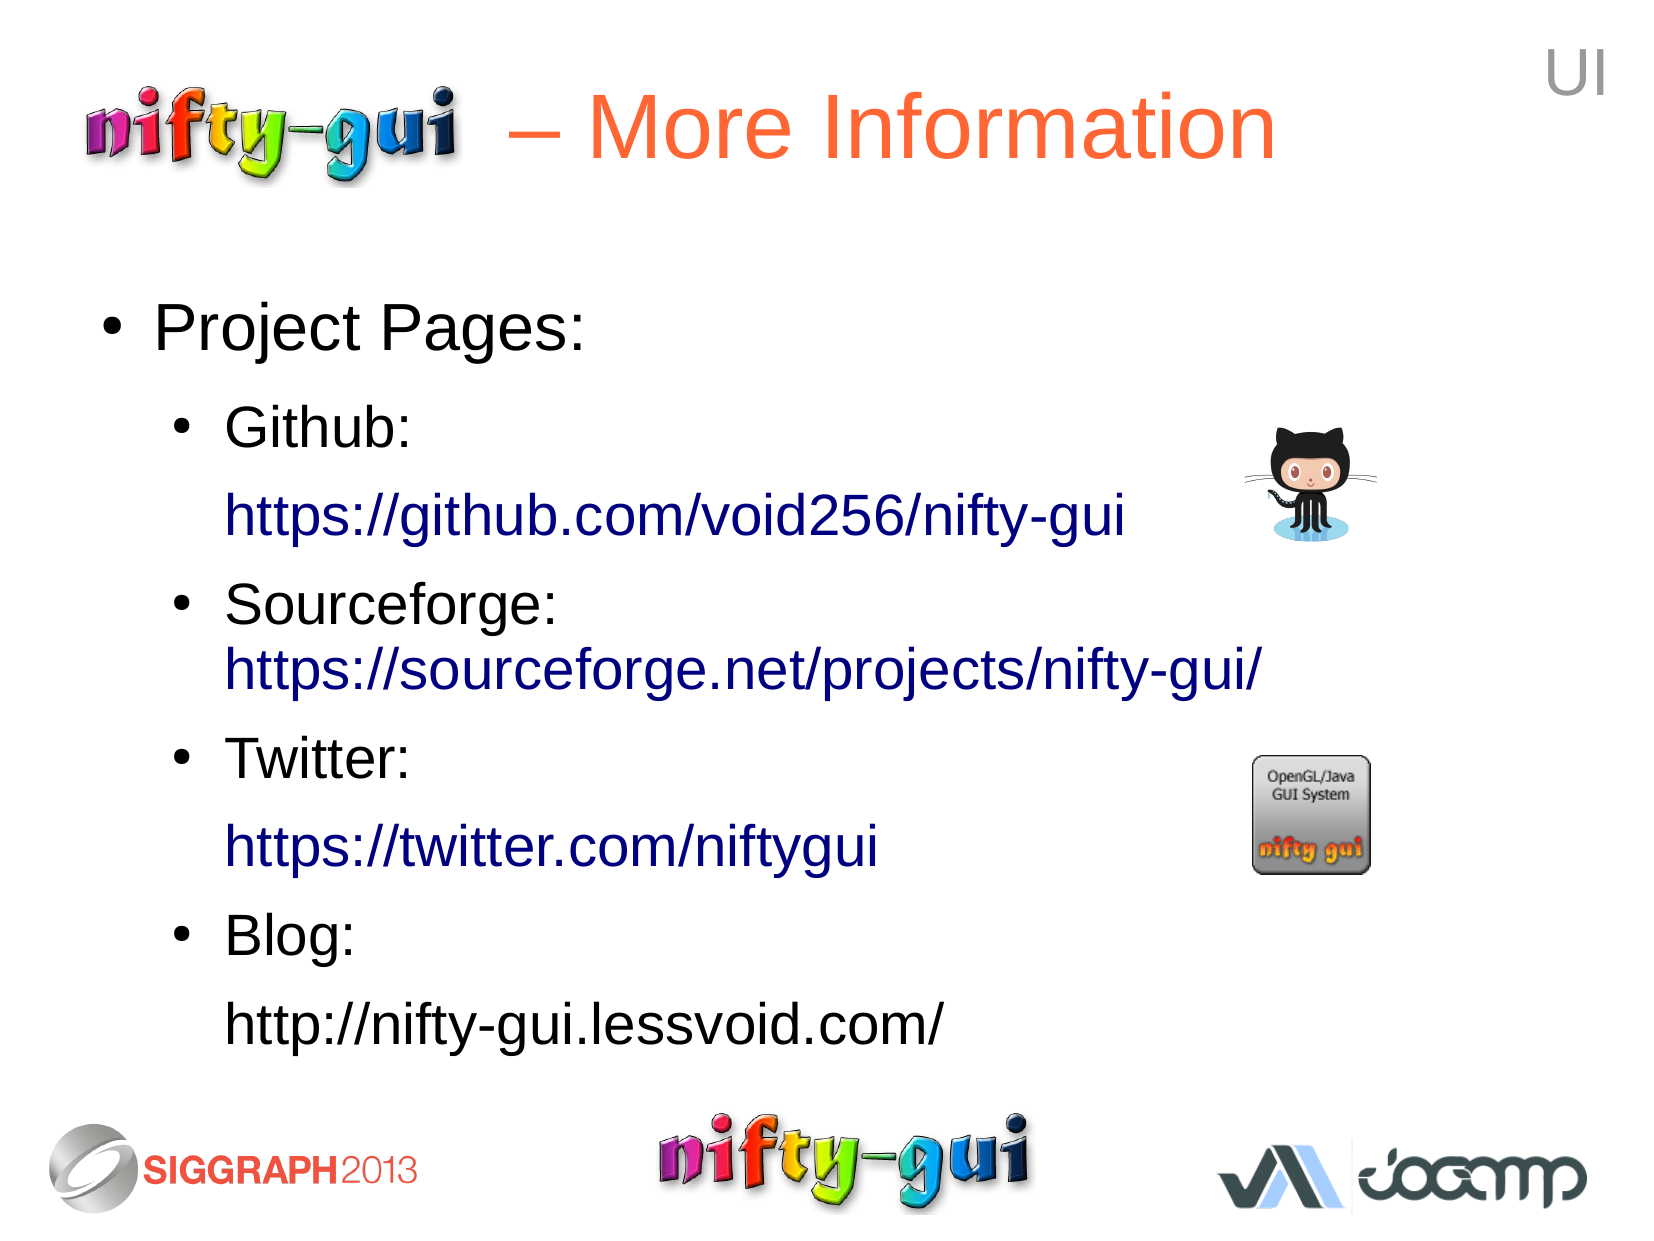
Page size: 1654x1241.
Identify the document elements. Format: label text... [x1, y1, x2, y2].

picture [1240, 425, 1382, 544]
list Project Pages: Github: https://github.com/void256/nifty-gui Sourceforge: https://sourceforge.net/projects/nifty-gui/ Twitter: https://twitter.com/niftygui Blog: http://nifty-gui.lessvoid.com/ [82, 290, 1571, 1109]
picture [1252, 755, 1371, 875]
text_box – More Information [495, 75, 1295, 178]
picture [45, 1122, 421, 1215]
text_box UI [1529, 27, 1642, 132]
picture [1215, 1139, 1587, 1215]
picture [79, 81, 463, 188]
picture [652, 1109, 1036, 1216]
